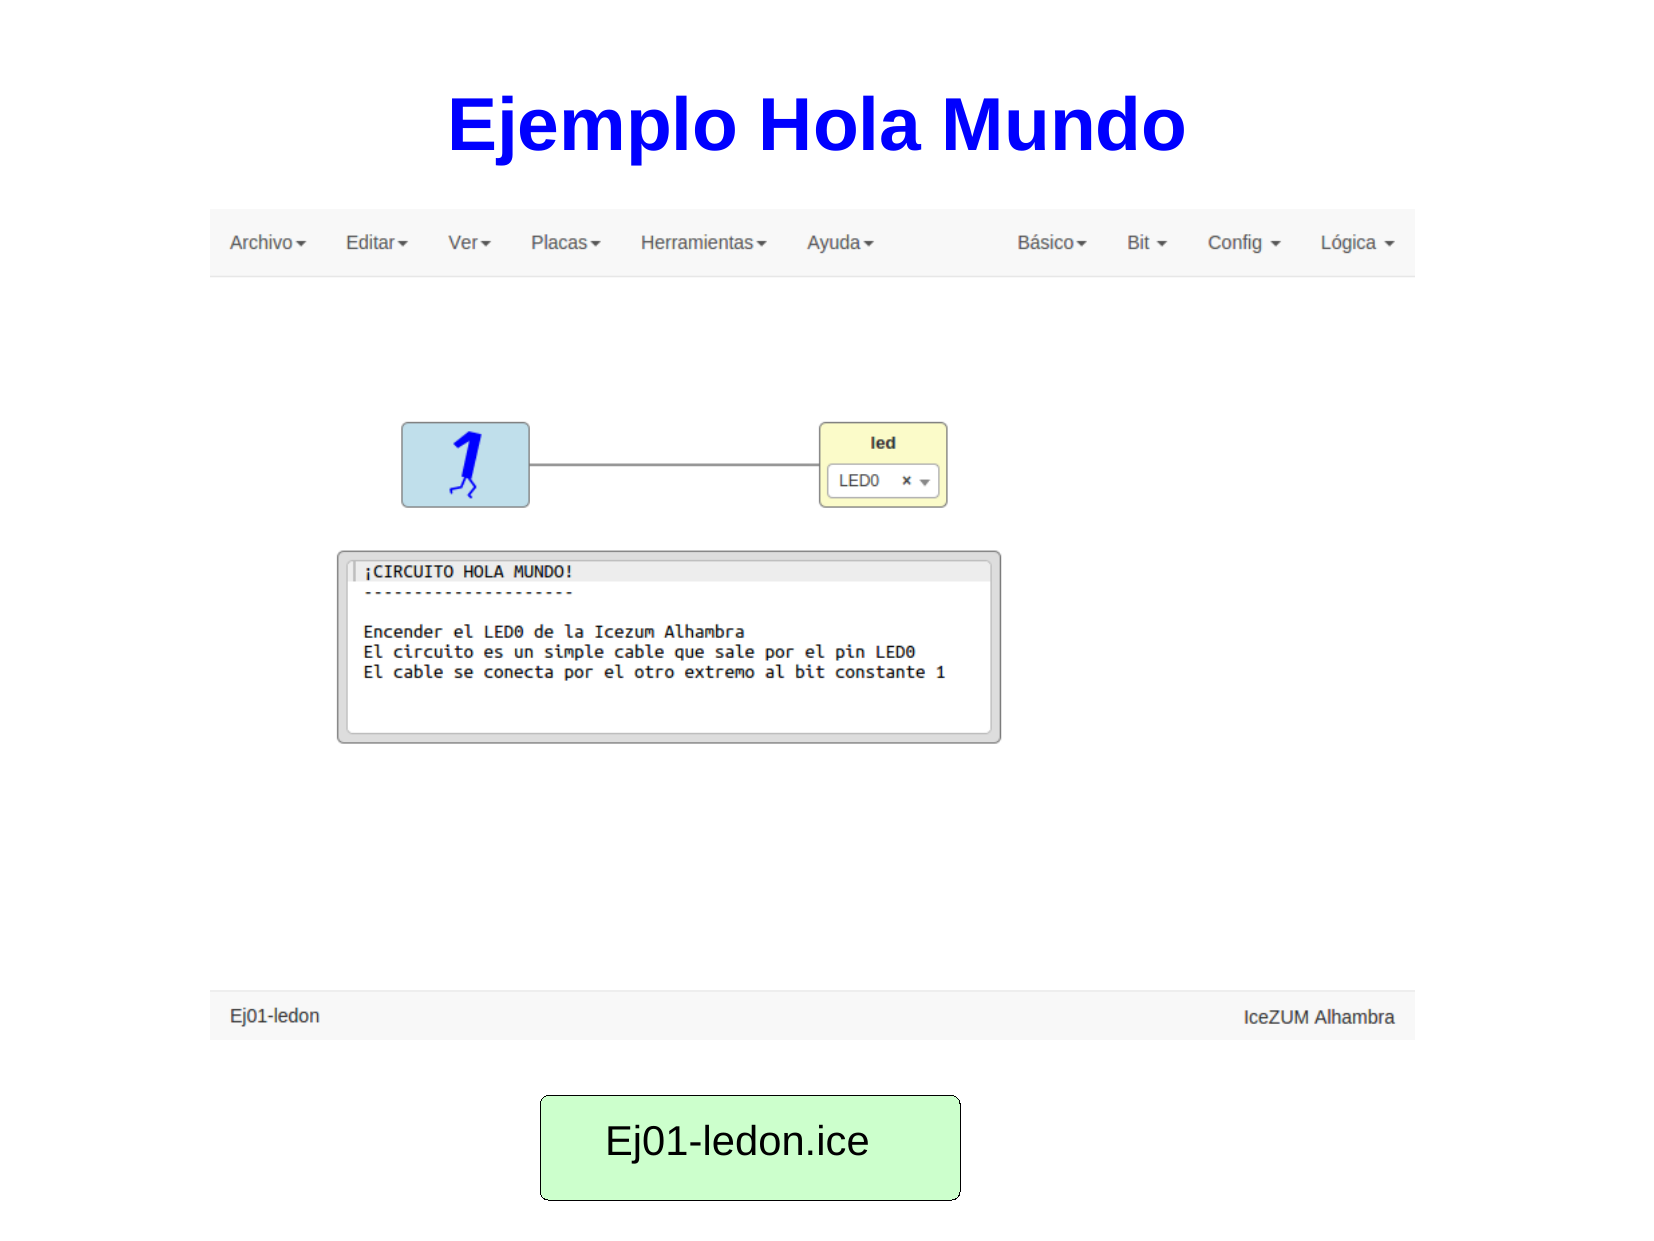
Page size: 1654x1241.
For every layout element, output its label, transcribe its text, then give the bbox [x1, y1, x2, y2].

text_box Ej01-ledon.ice [555, 1110, 946, 1186]
text_box [540, 1095, 961, 1201]
text_box Ejemplo Hola Mundo [90, 75, 1546, 174]
picture [210, 209, 1415, 1040]
